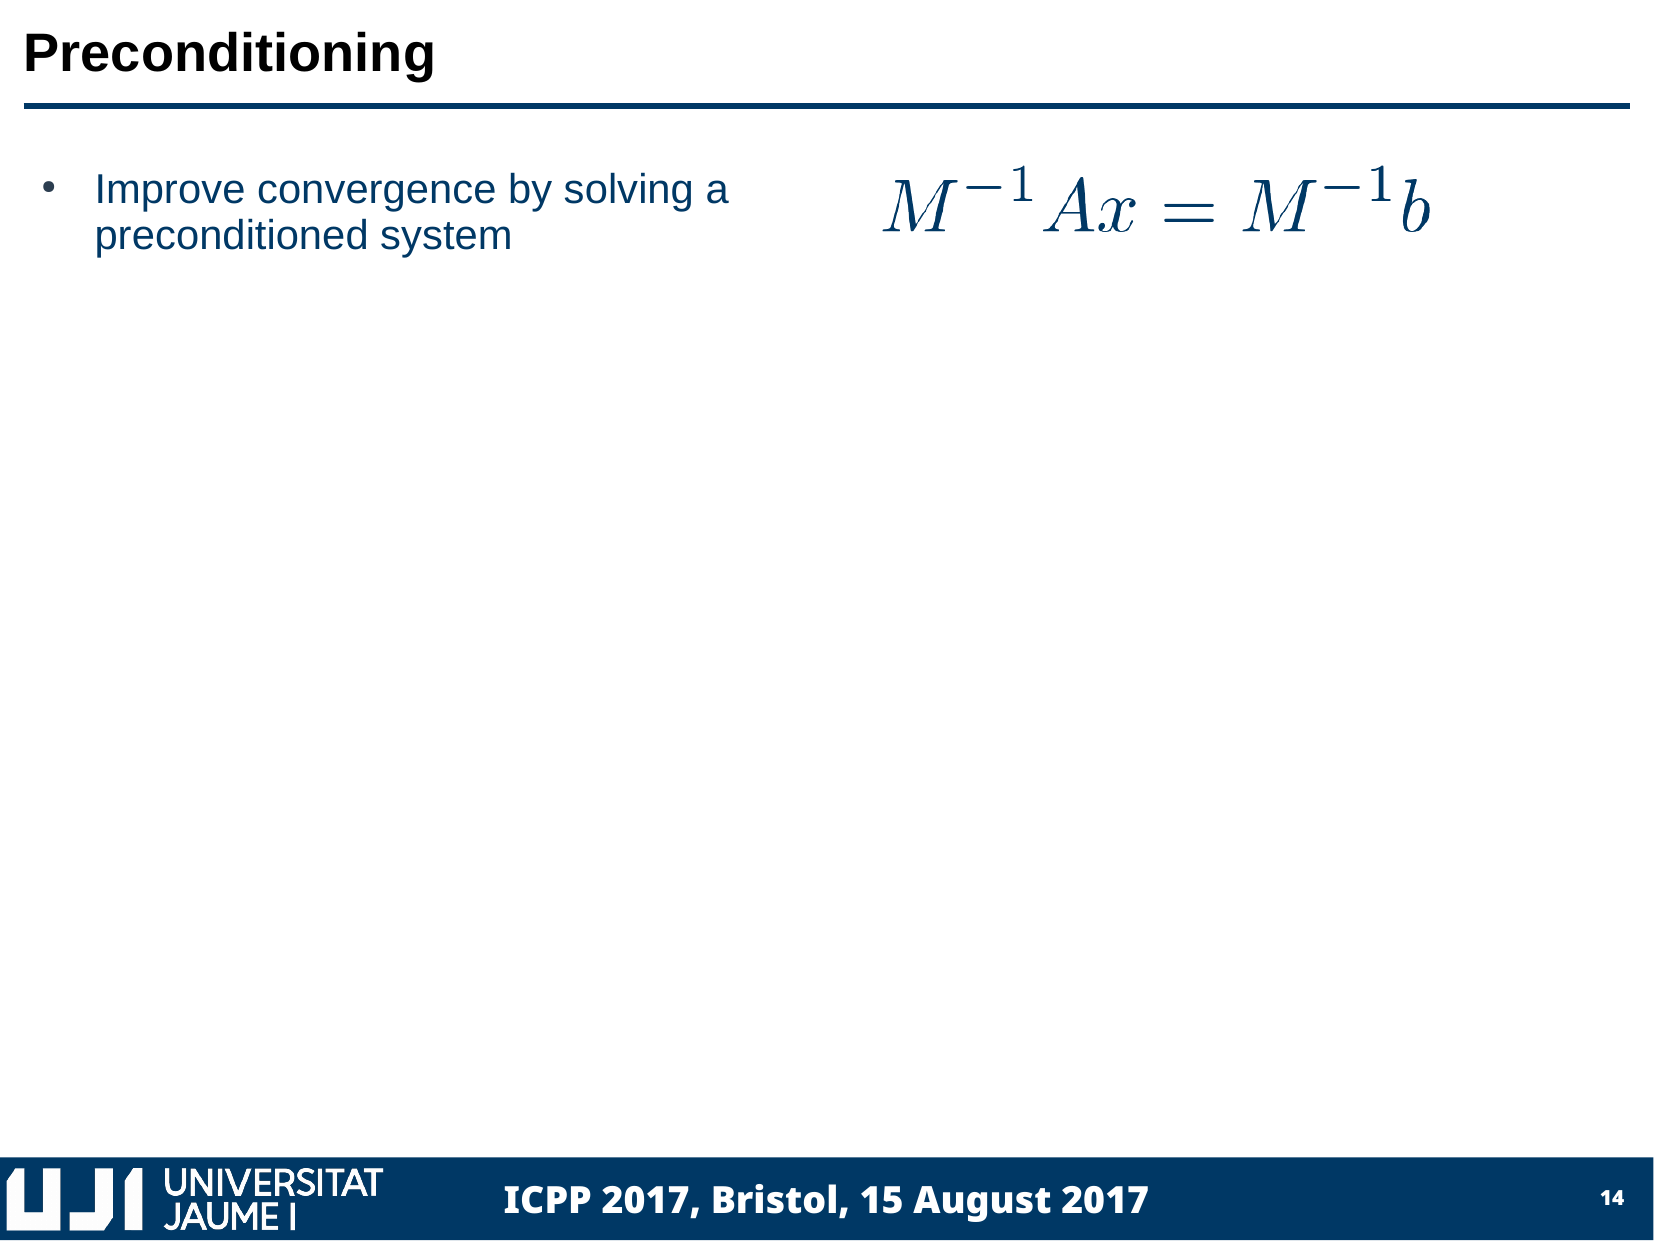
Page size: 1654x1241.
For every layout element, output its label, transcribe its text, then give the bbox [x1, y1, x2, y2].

picture [0, 1158, 390, 1241]
list Improve convergence by solving a preconditioned system [23, 165, 808, 697]
picture [882, 165, 1430, 232]
title Preconditioning [23, 0, 1630, 107]
